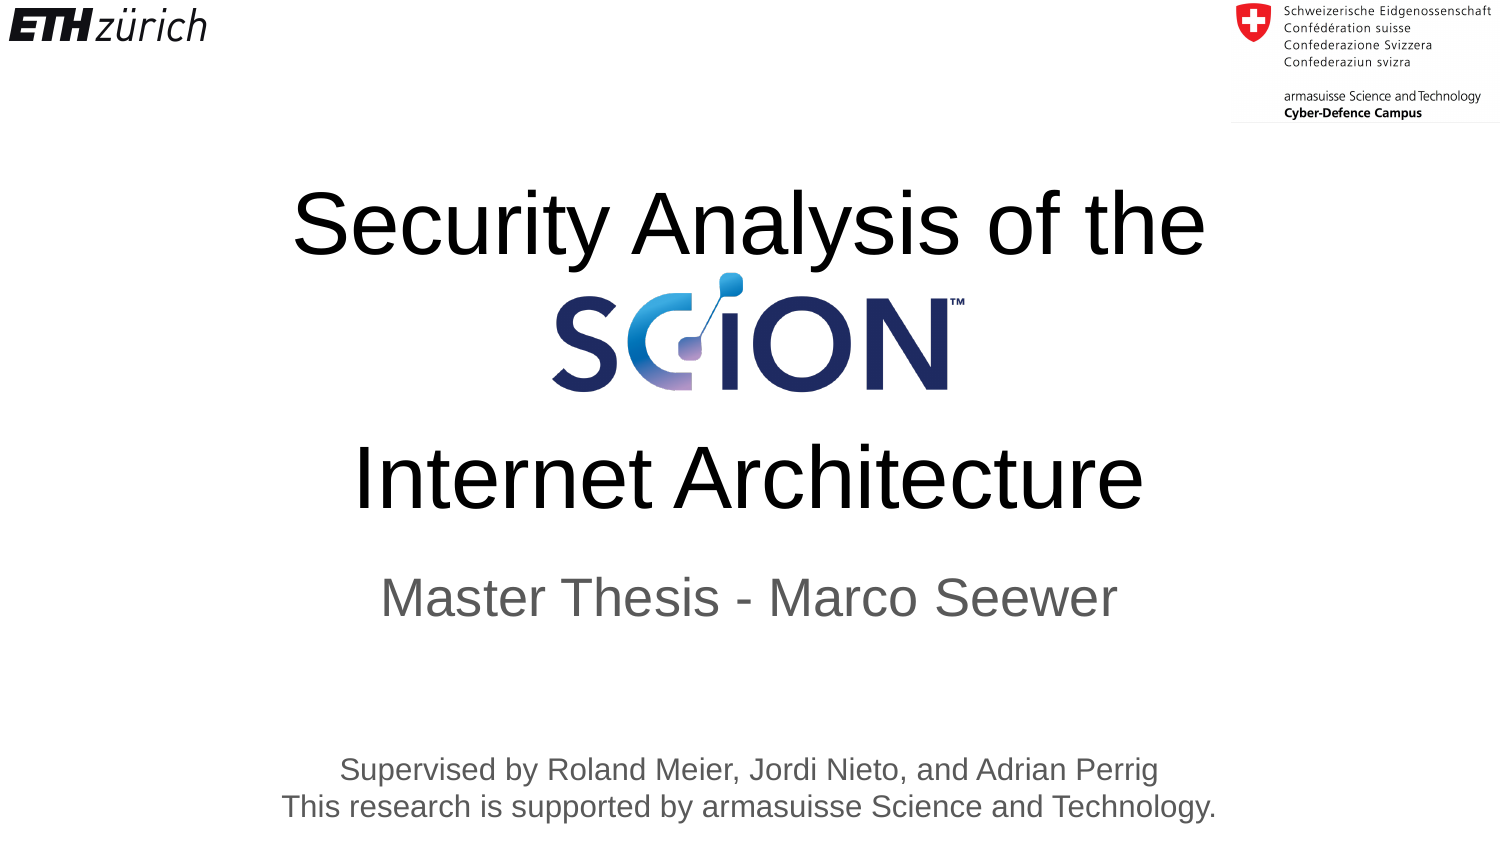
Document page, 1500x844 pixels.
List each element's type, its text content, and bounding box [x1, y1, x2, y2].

subtitle Master Thesis - Marco Seewer [51, 547, 1449, 678]
title Security Analysis of the Internet Architecture [51, 147, 1449, 542]
picture [8, 8, 207, 42]
picture [1231, 0, 1500, 123]
text_box Supervised by Roland Meier, Jordi Nieto, and Adrian Perrig This research is supported by armasuisse Science and Technology. [128, 733, 1372, 844]
